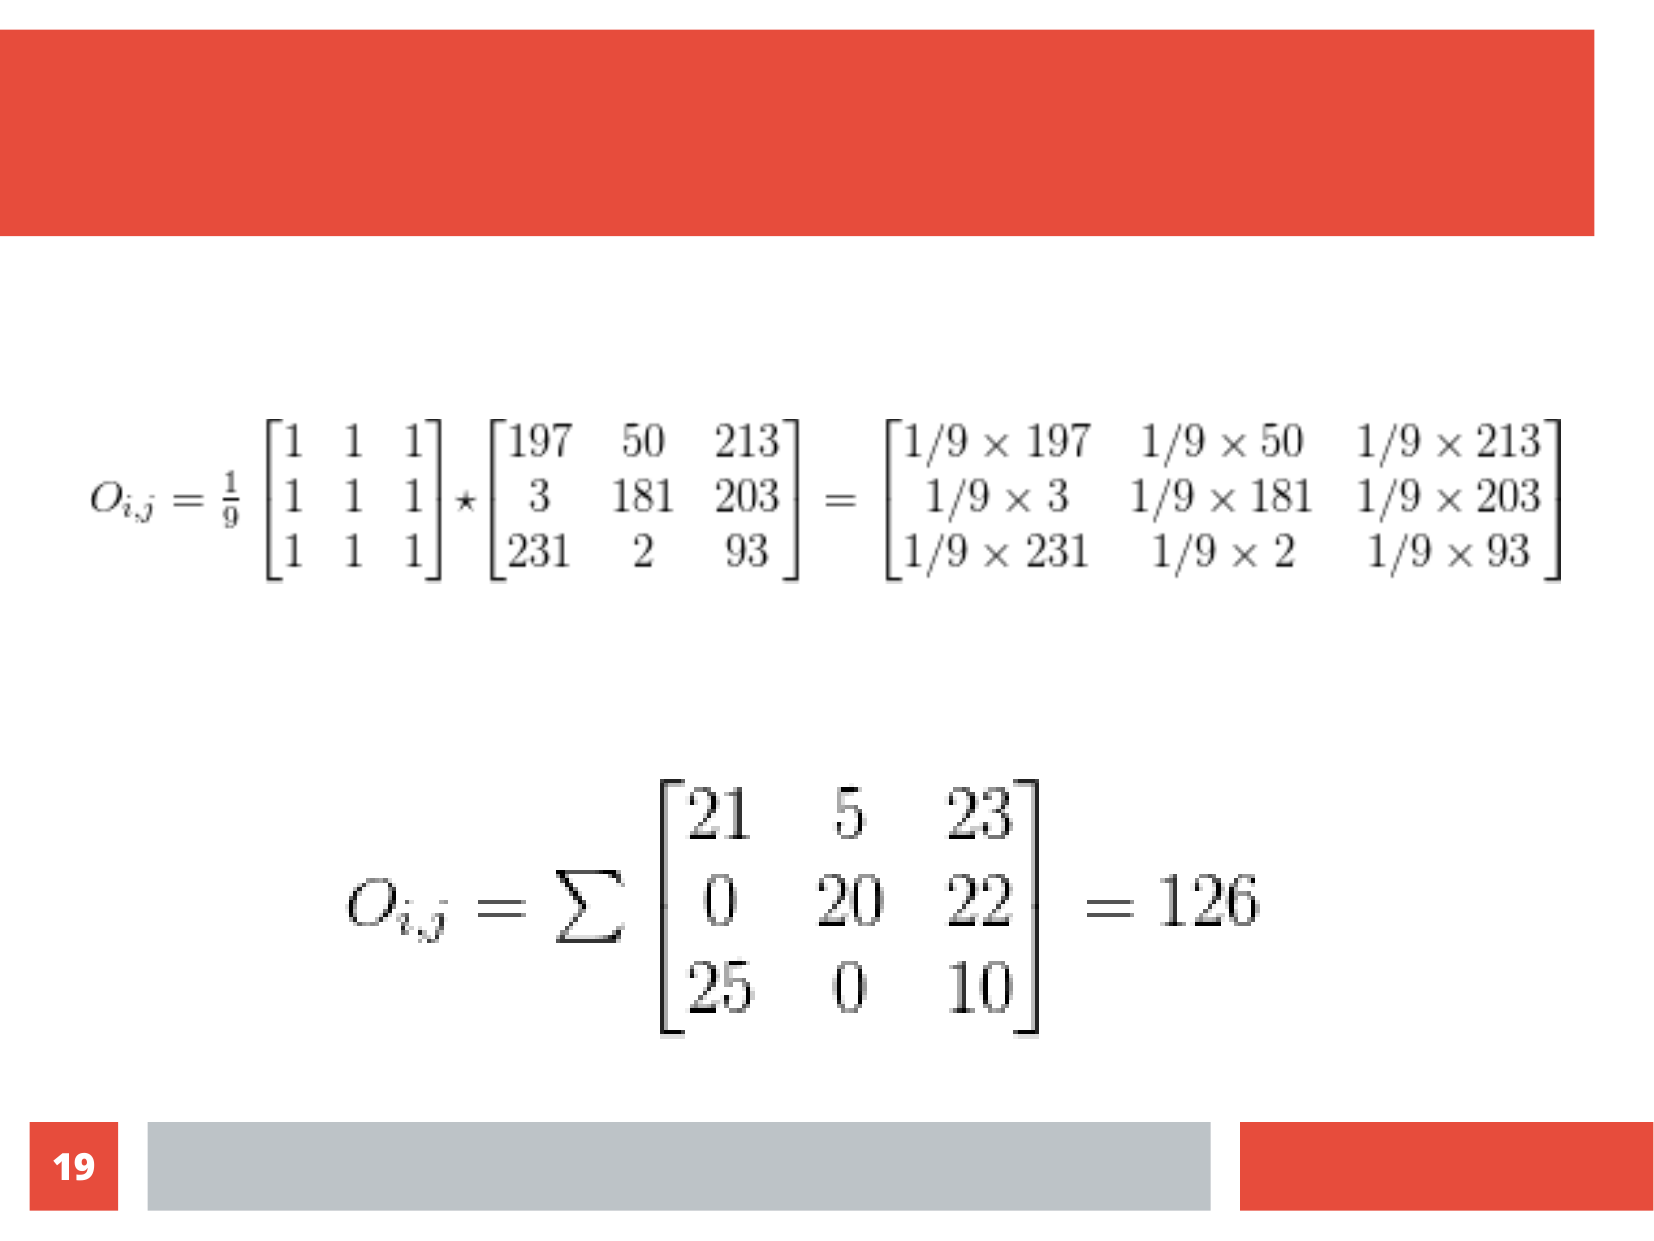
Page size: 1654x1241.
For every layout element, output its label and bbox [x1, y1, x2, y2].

picture [345, 779, 1260, 1039]
picture [90, 419, 1561, 584]
